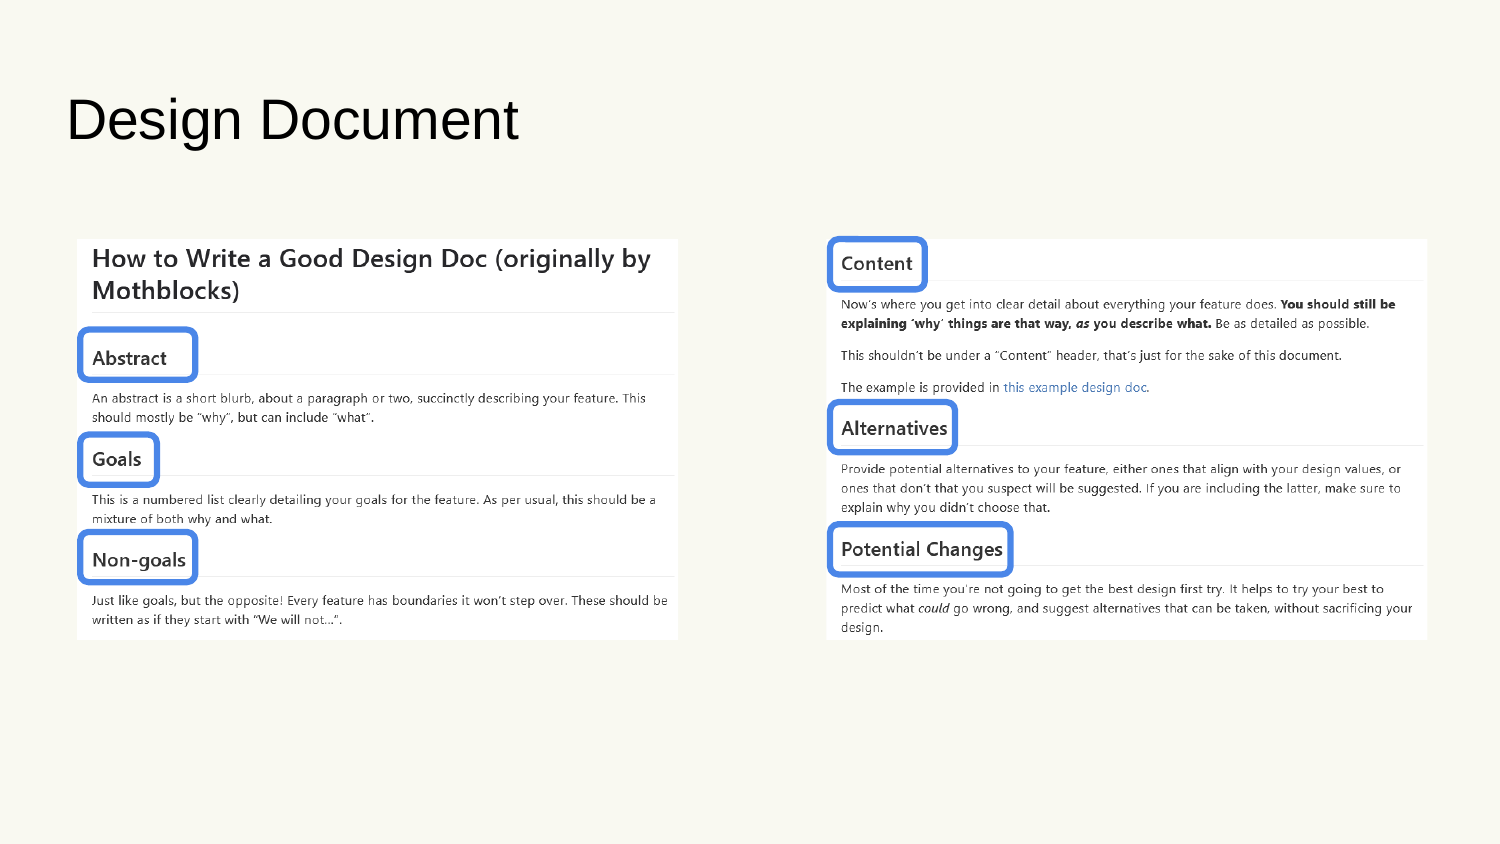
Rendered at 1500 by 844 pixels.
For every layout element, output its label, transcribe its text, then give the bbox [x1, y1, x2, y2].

picture [77, 239, 679, 640]
picture [834, 406, 951, 449]
picture [84, 438, 153, 481]
picture [834, 528, 1007, 571]
picture [834, 243, 921, 286]
title Design Document [51, 72, 1449, 167]
picture [84, 333, 192, 376]
picture [826, 239, 1428, 640]
picture [84, 536, 192, 579]
